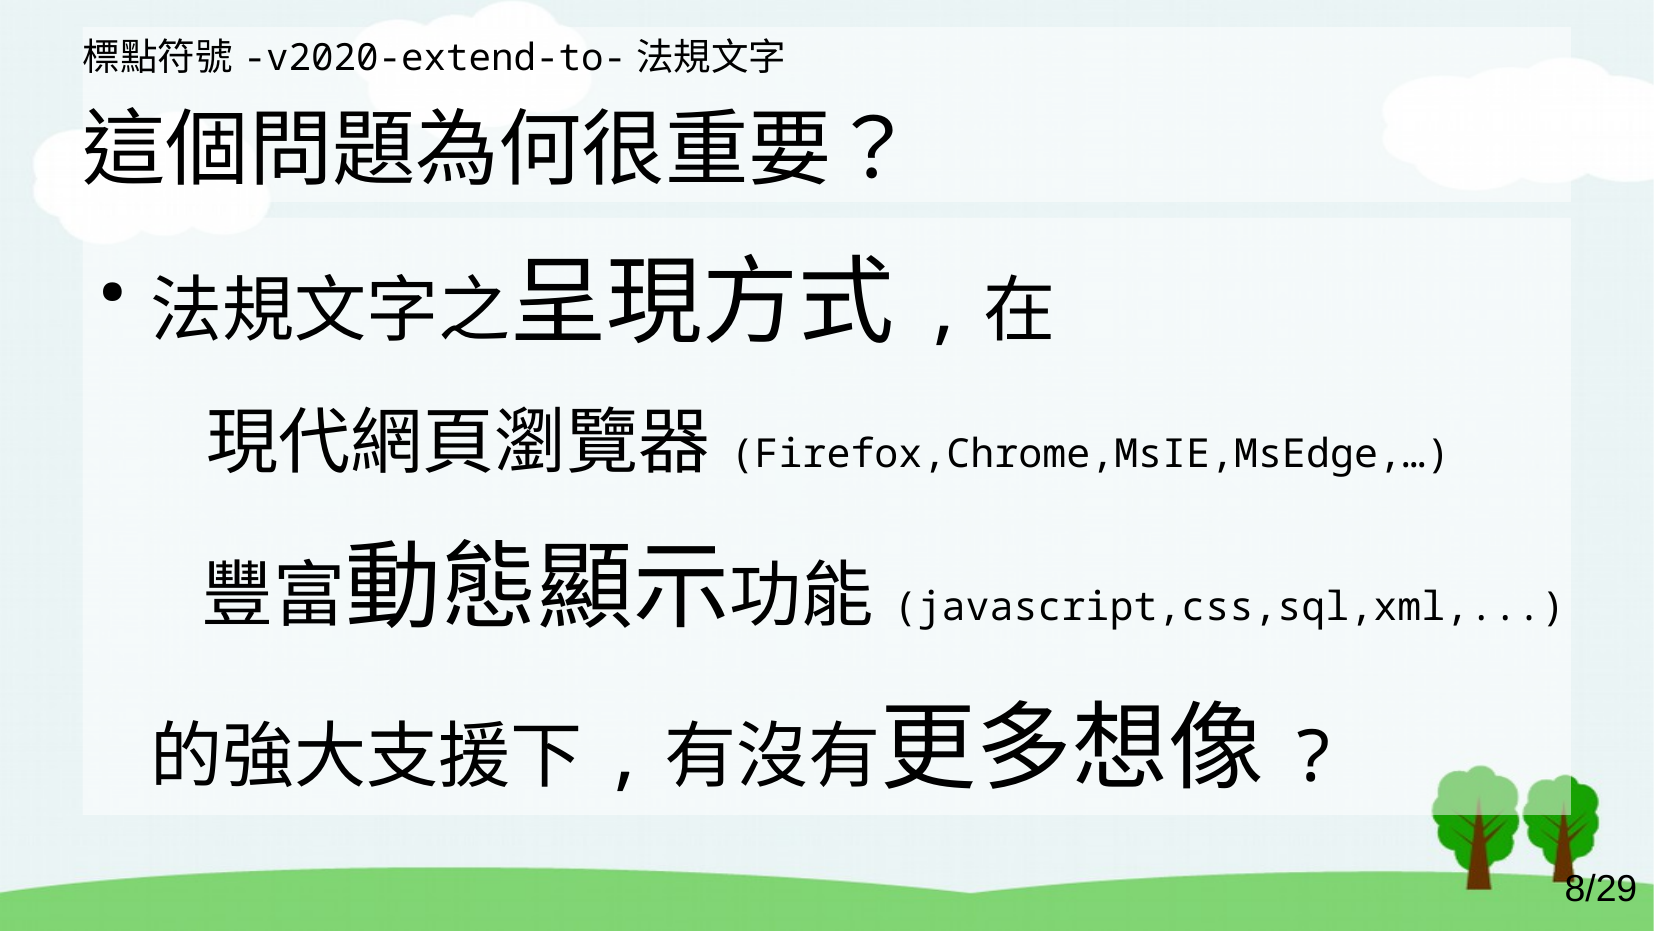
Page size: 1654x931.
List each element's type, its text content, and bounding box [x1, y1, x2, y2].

picture [0, 0, 1654, 931]
title 標點符號-v2020-extend-to-法規文字 這個問題為何很重要？ [82, 37, 1571, 193]
text_box <編號>/29 [1192, 860, 1653, 931]
list 法規文字之呈現方式,在 現代網頁瀏覽器(Firefox,Chrome,MsIE,MsEdge,…) 豐富動態顯示功能(javascript,css,sql,xml,...) 的強大支援下,有沒有更多想像? [82, 217, 1571, 815]
